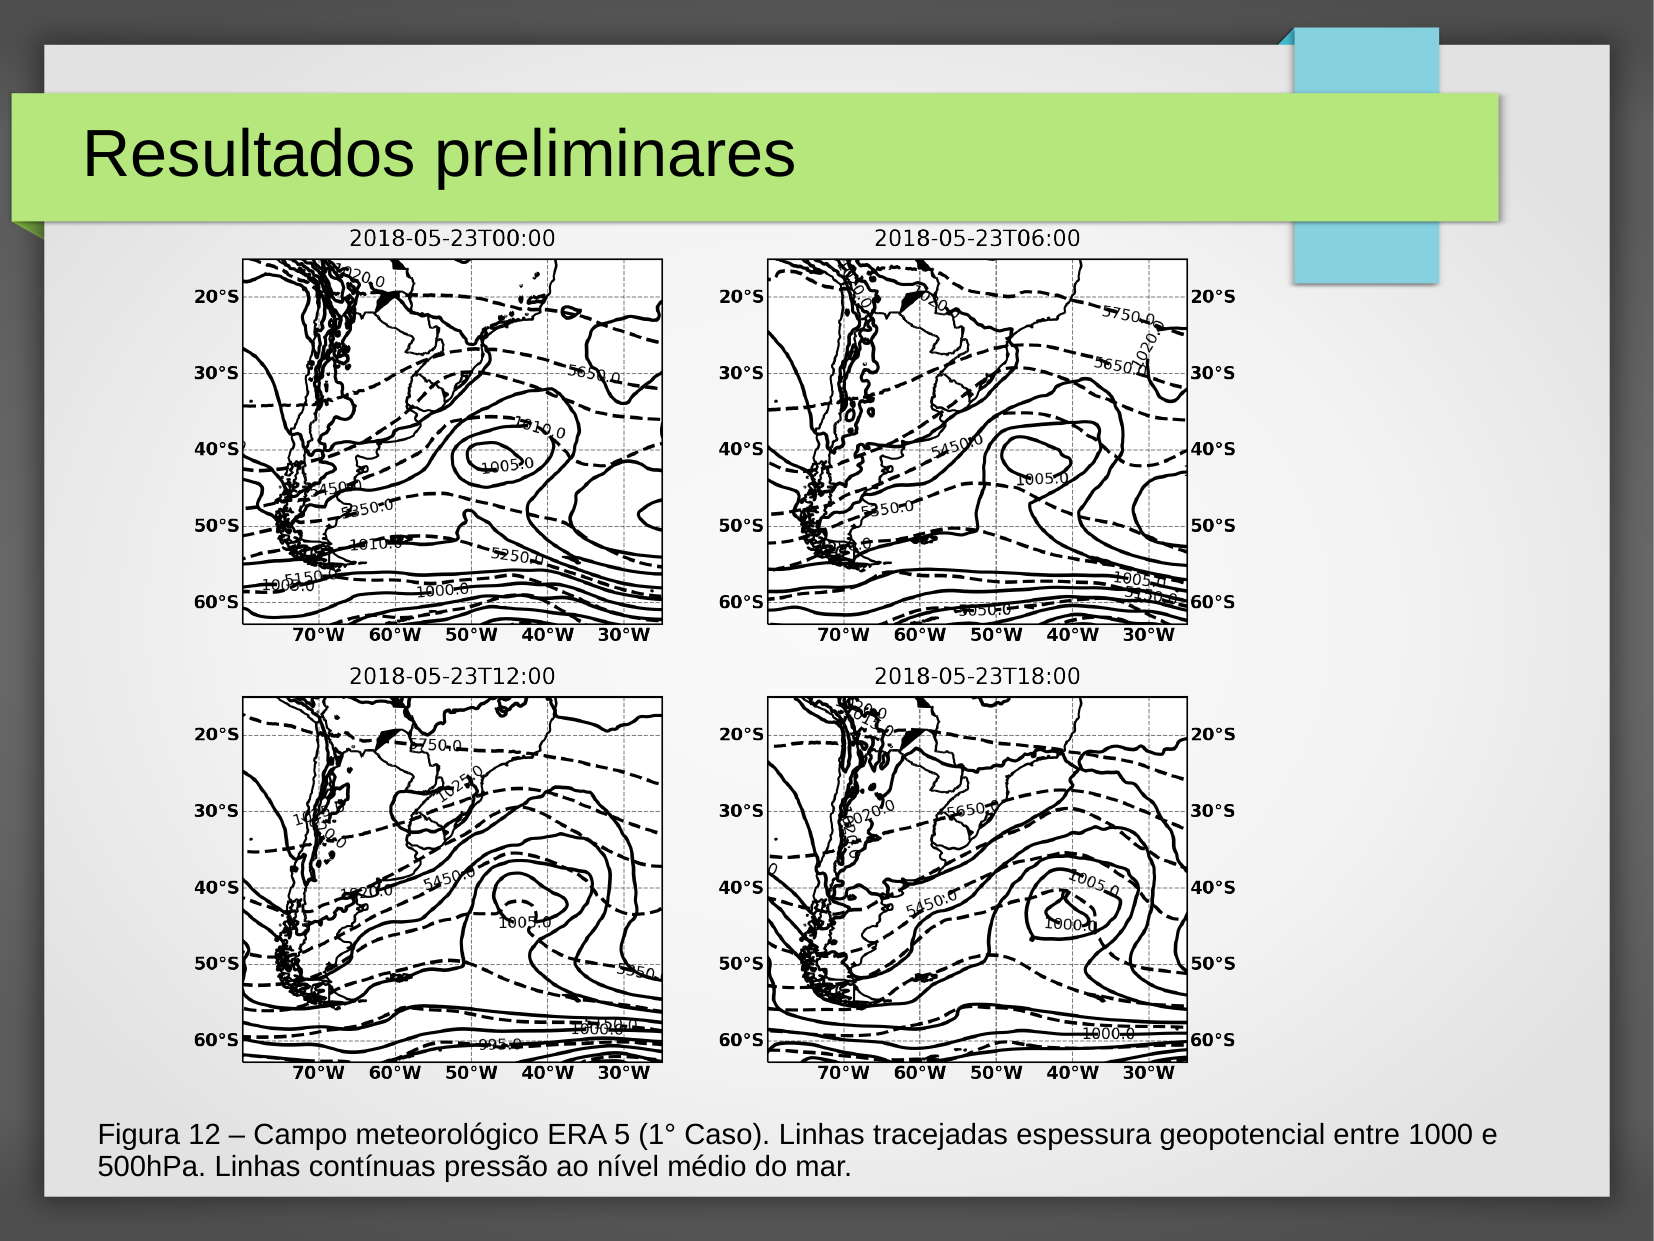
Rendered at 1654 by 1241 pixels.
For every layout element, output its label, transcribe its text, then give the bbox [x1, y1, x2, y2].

text_box Figura 12 – Campo meteorológico ERA 5 (1° Caso). Linhas tracejadas espessura geopotencial entre 1000 e 500hPa. Linhas contínuas pressão ao nível médio do mar. [82, 1110, 1619, 1193]
picture [0, 0, 1654, 1241]
title Resultados preliminares [82, 94, 1264, 213]
